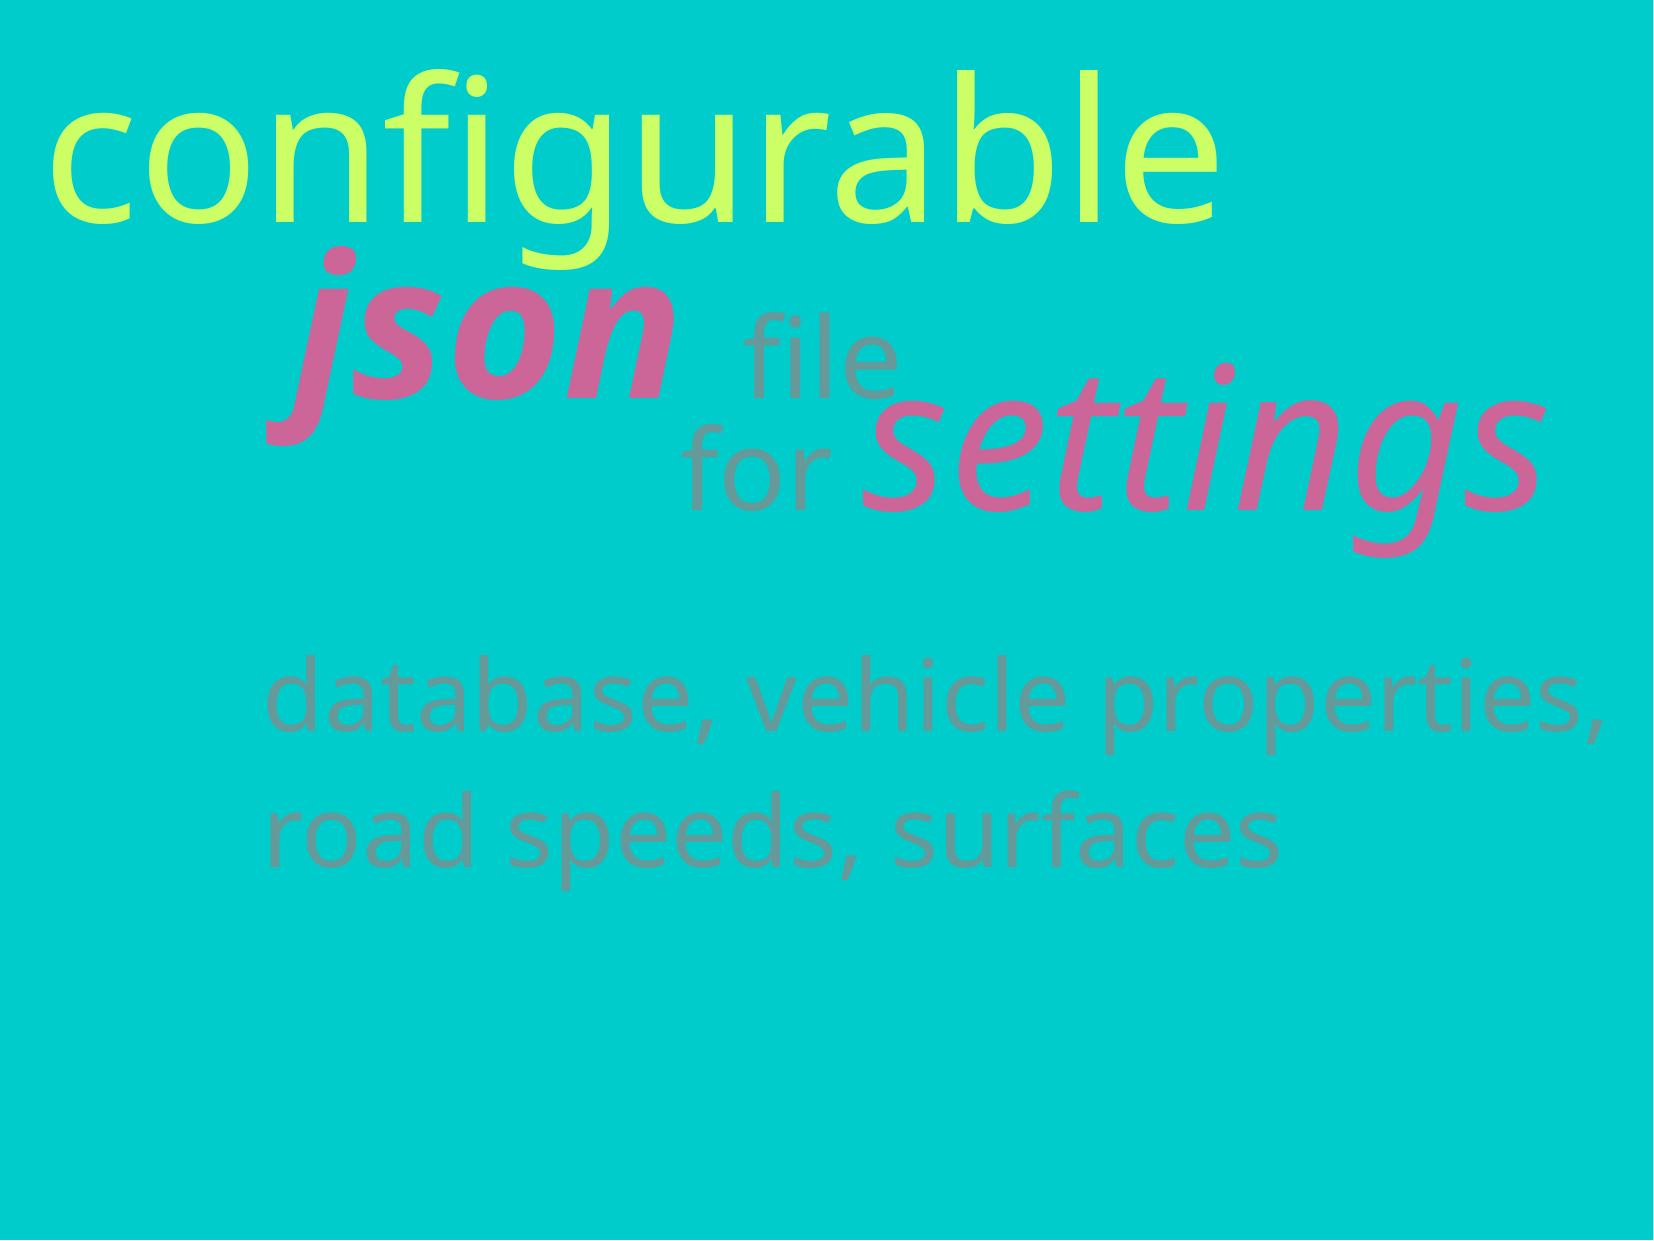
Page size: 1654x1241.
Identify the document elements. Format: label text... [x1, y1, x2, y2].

text_box json file [277, 321, 665, 497]
text_box for settings [665, 289, 1480, 609]
text_box configurable [27, 1, 1098, 321]
text_box database, vehicle properties, road speeds, surfaces [248, 617, 1475, 937]
